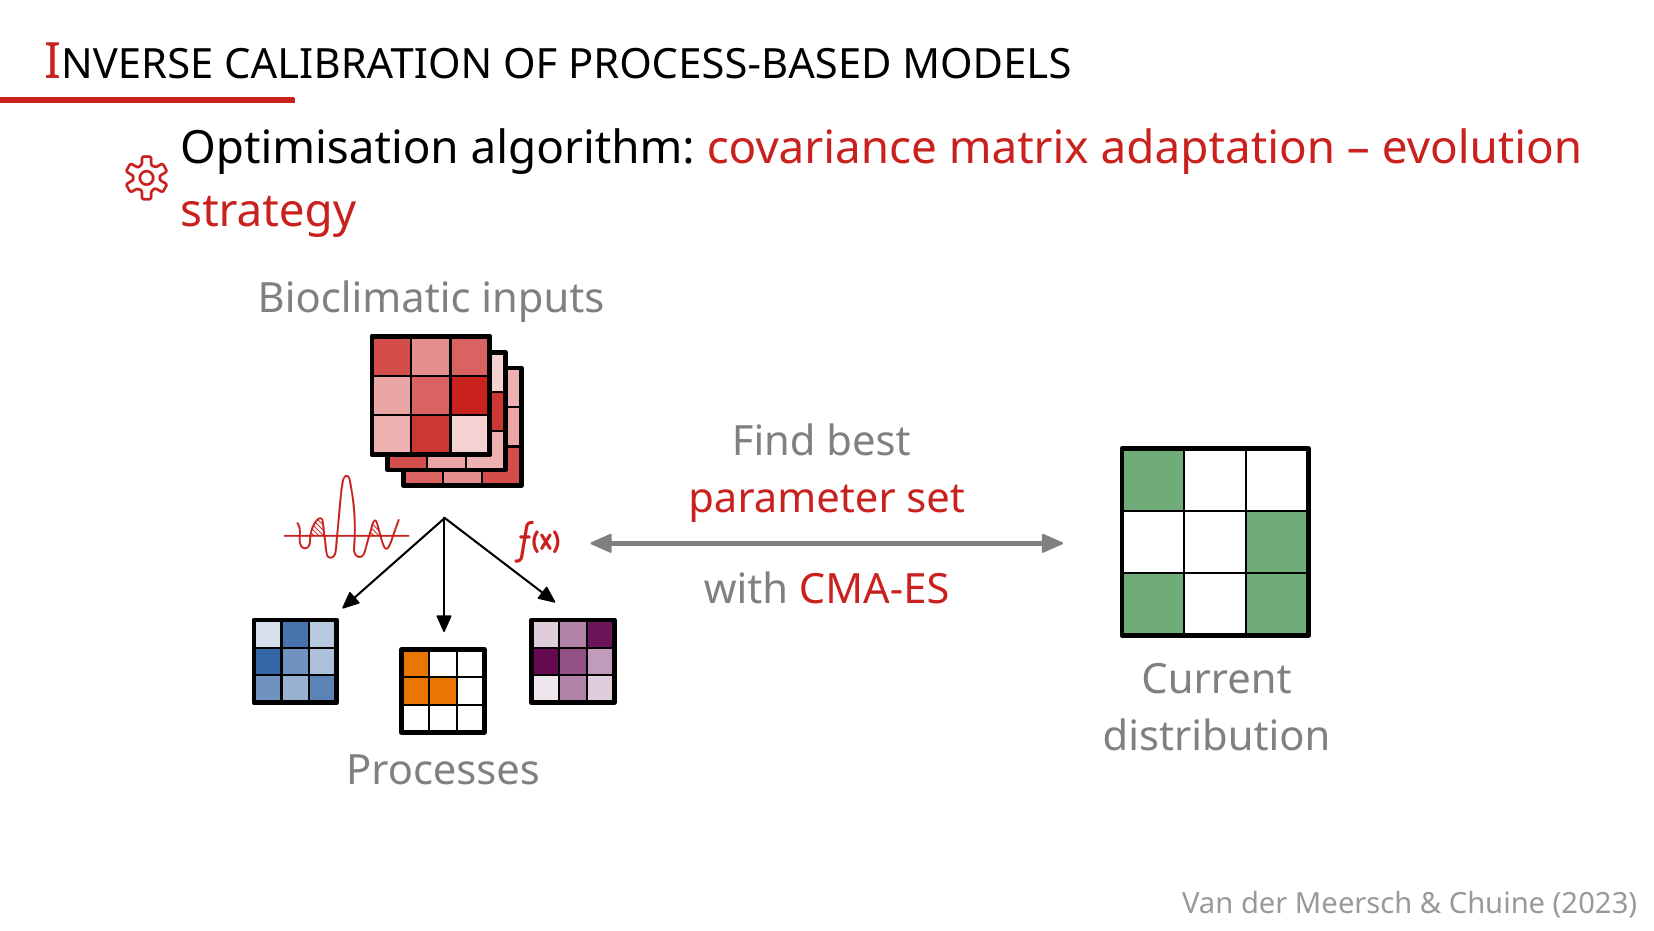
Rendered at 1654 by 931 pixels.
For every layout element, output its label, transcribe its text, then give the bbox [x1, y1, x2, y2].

text_box Current distribution [1021, 669, 1412, 742]
text_box [534, 622, 612, 700]
picture [111, 147, 182, 207]
text_box [422, 370, 519, 483]
text_box [374, 339, 487, 452]
text_box Optimisation algorithm: covariance matrix adaptation – evolution strategy [165, 118, 1625, 237]
text_box Bioclimatic inputs [236, 259, 626, 332]
text_box INVERSE CALIBRATION OF PROCESS-BASED MODELS [29, 0, 1625, 119]
text_box [1124, 451, 1306, 633]
text_box [422, 355, 503, 468]
picture [507, 516, 567, 564]
picture [271, 452, 422, 566]
text_box Van der Meersch & Chuine (2023) [825, 825, 1653, 929]
text_box Find best parameter set with CMA-ES [631, 403, 1022, 624]
text_box [256, 622, 334, 700]
text_box Processes [248, 732, 638, 805]
text_box [404, 652, 482, 730]
